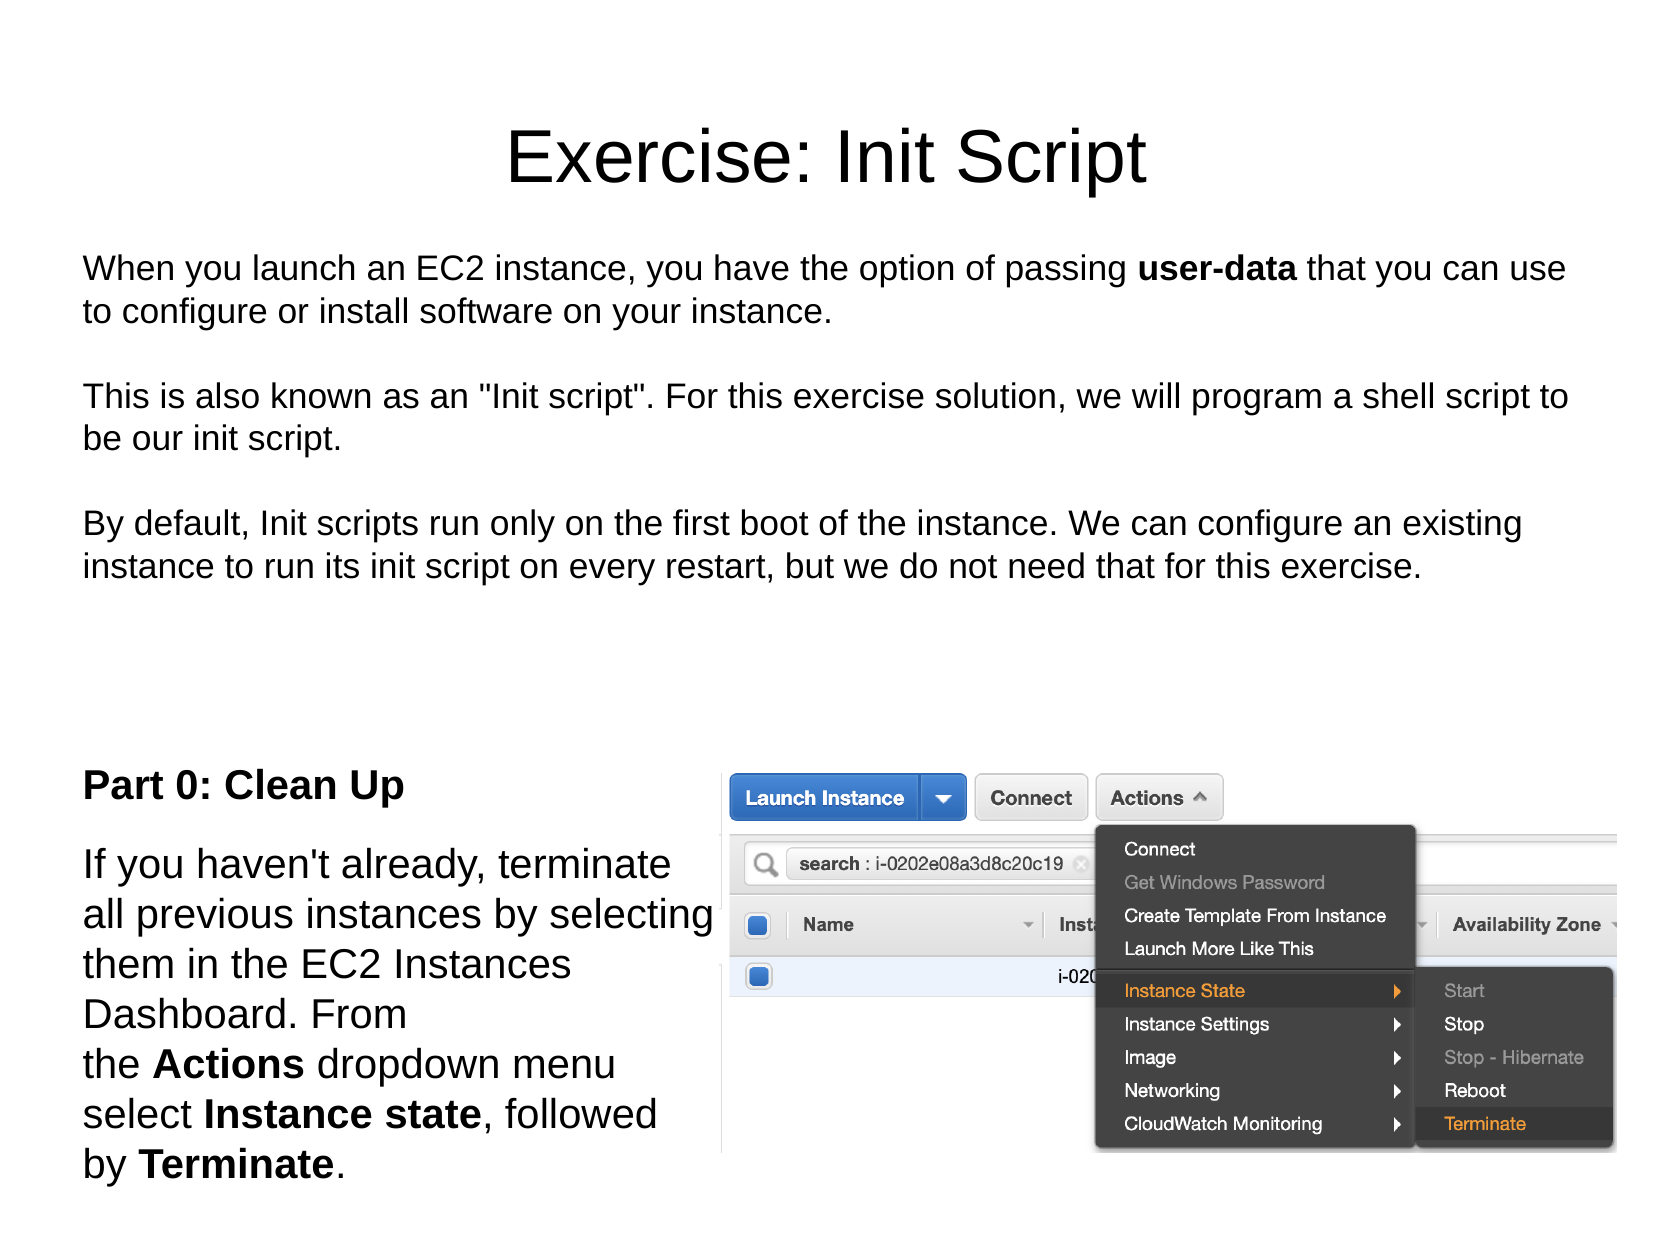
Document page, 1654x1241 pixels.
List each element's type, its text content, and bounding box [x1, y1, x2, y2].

picture [719, 757, 1617, 1153]
title Exercise: Init Script [82, 49, 1571, 245]
list When you launch an EC2 instance, you have the option of passing user-data that you can use to configure or install software on your instance. This is also known as an "Init script". For this exercise solution, we will program a shell script to be our init script. By default, Init scripts run only on the first boot of the instance. We can configure an existing instance to run its init script on every restart, but we do not need that for this exercise. [82, 245, 1571, 616]
text_box Part 0: Clean Up If you haven't already, terminate all previous instances by selecting them in the EC2 Instances Dashboard. From the Actions dropdown menu select Instance state, followed by Terminate. [82, 757, 720, 1212]
